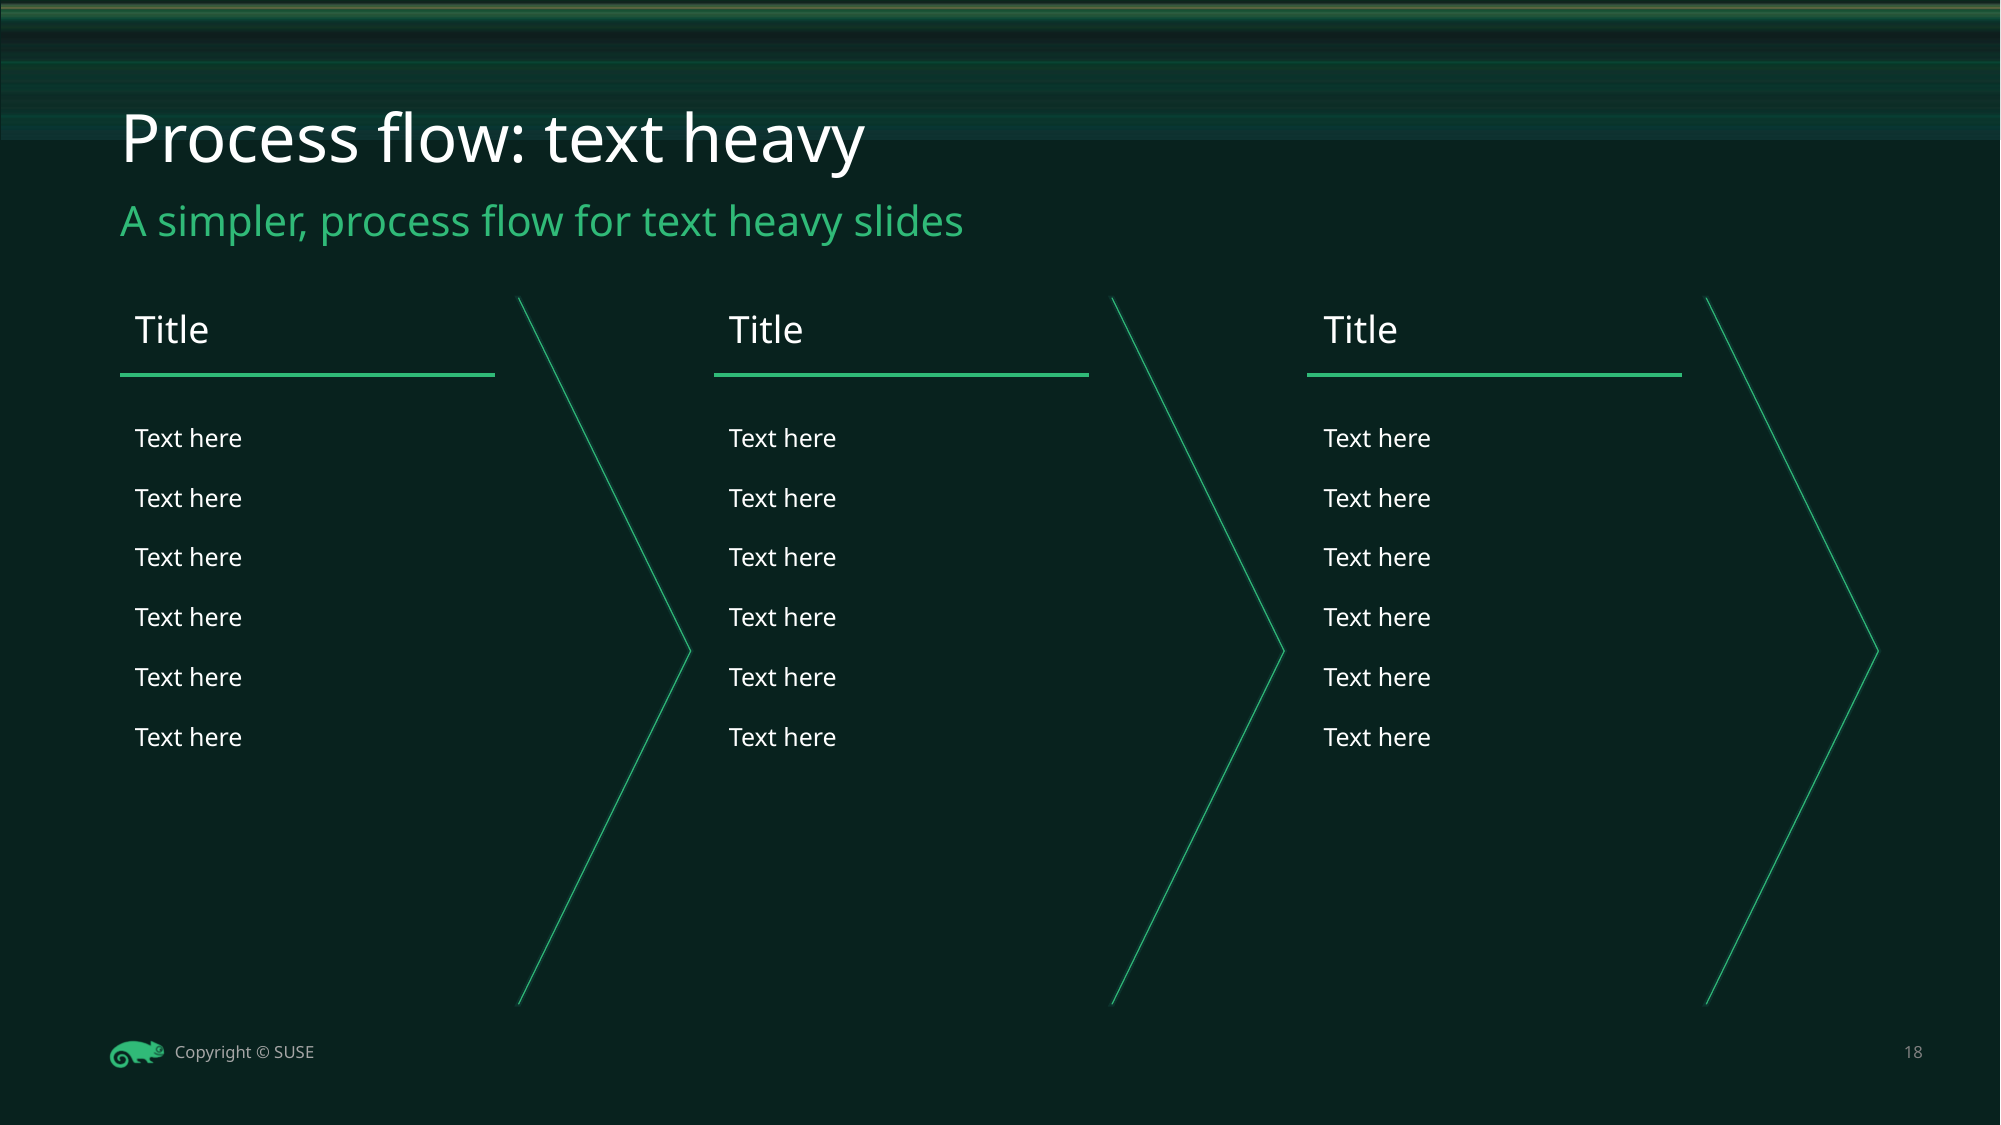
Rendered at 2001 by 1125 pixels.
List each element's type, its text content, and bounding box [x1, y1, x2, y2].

text_box Text here Text here Text here Text here Text here Text here [1308, 414, 1664, 789]
list A simpler, process flow for text heavy slides [120, 189, 1880, 245]
picture [99, 1031, 175, 1074]
text_box [1703, 296, 1881, 1006]
picture [1, 0, 2001, 140]
text_box Title [120, 299, 475, 359]
text_box Text here Text here Text here Text here Text here Text here [714, 414, 1070, 789]
text_box Text here Text here Text here Text here Text here Text here [120, 414, 475, 789]
slide_number <number> [1875, 1042, 1923, 1063]
text_box [1109, 296, 1287, 1006]
text_box Title [714, 299, 1070, 359]
text_box [515, 296, 693, 1006]
text_box Title [1308, 299, 1664, 359]
title Process flow: text heavy [120, 103, 1880, 179]
